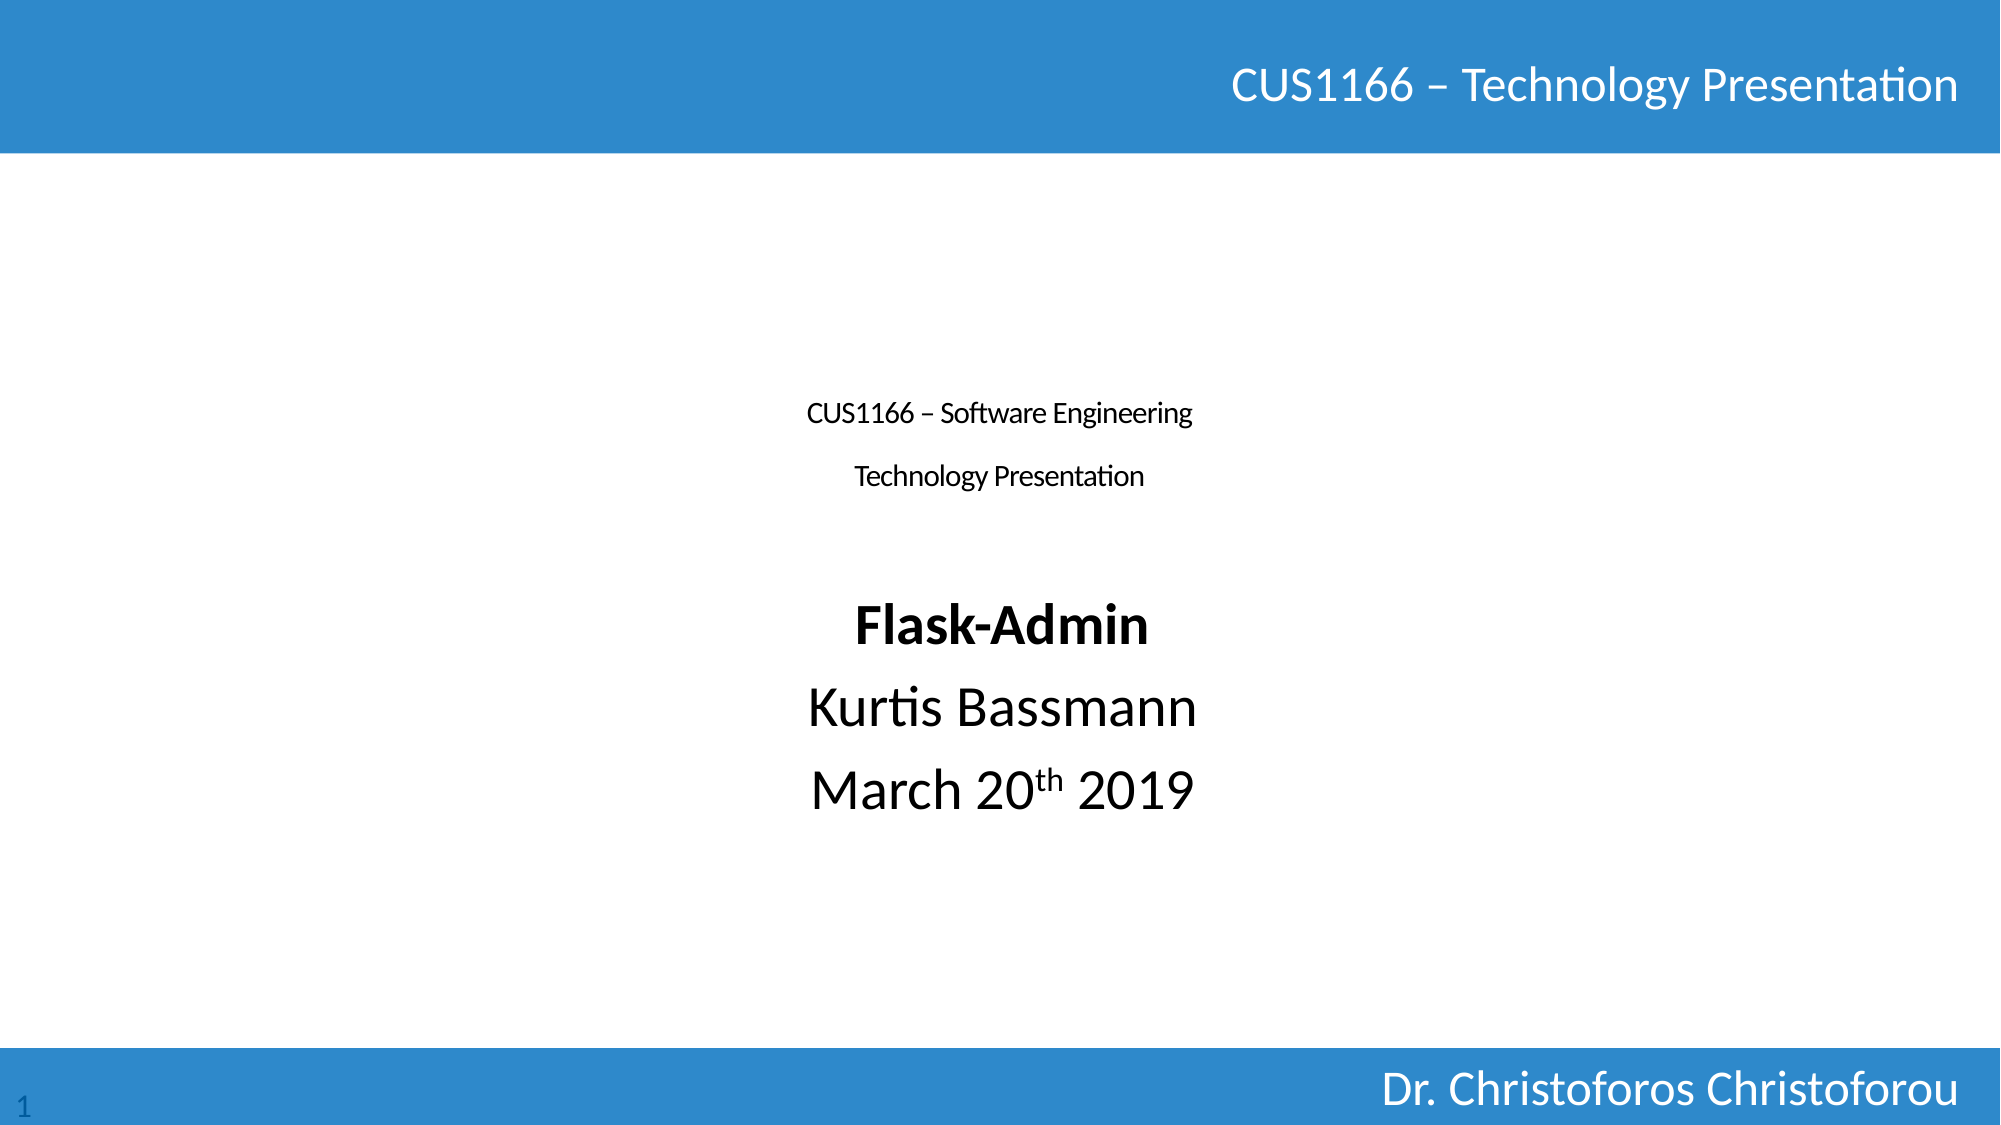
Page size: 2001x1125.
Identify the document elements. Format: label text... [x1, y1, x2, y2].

text_box Flask-Admin Kurtis Bassmann March 20th 2019 [70, 578, 1936, 983]
title CUS1166 – Software Engineering Technology Presentation [70, 390, 1936, 501]
